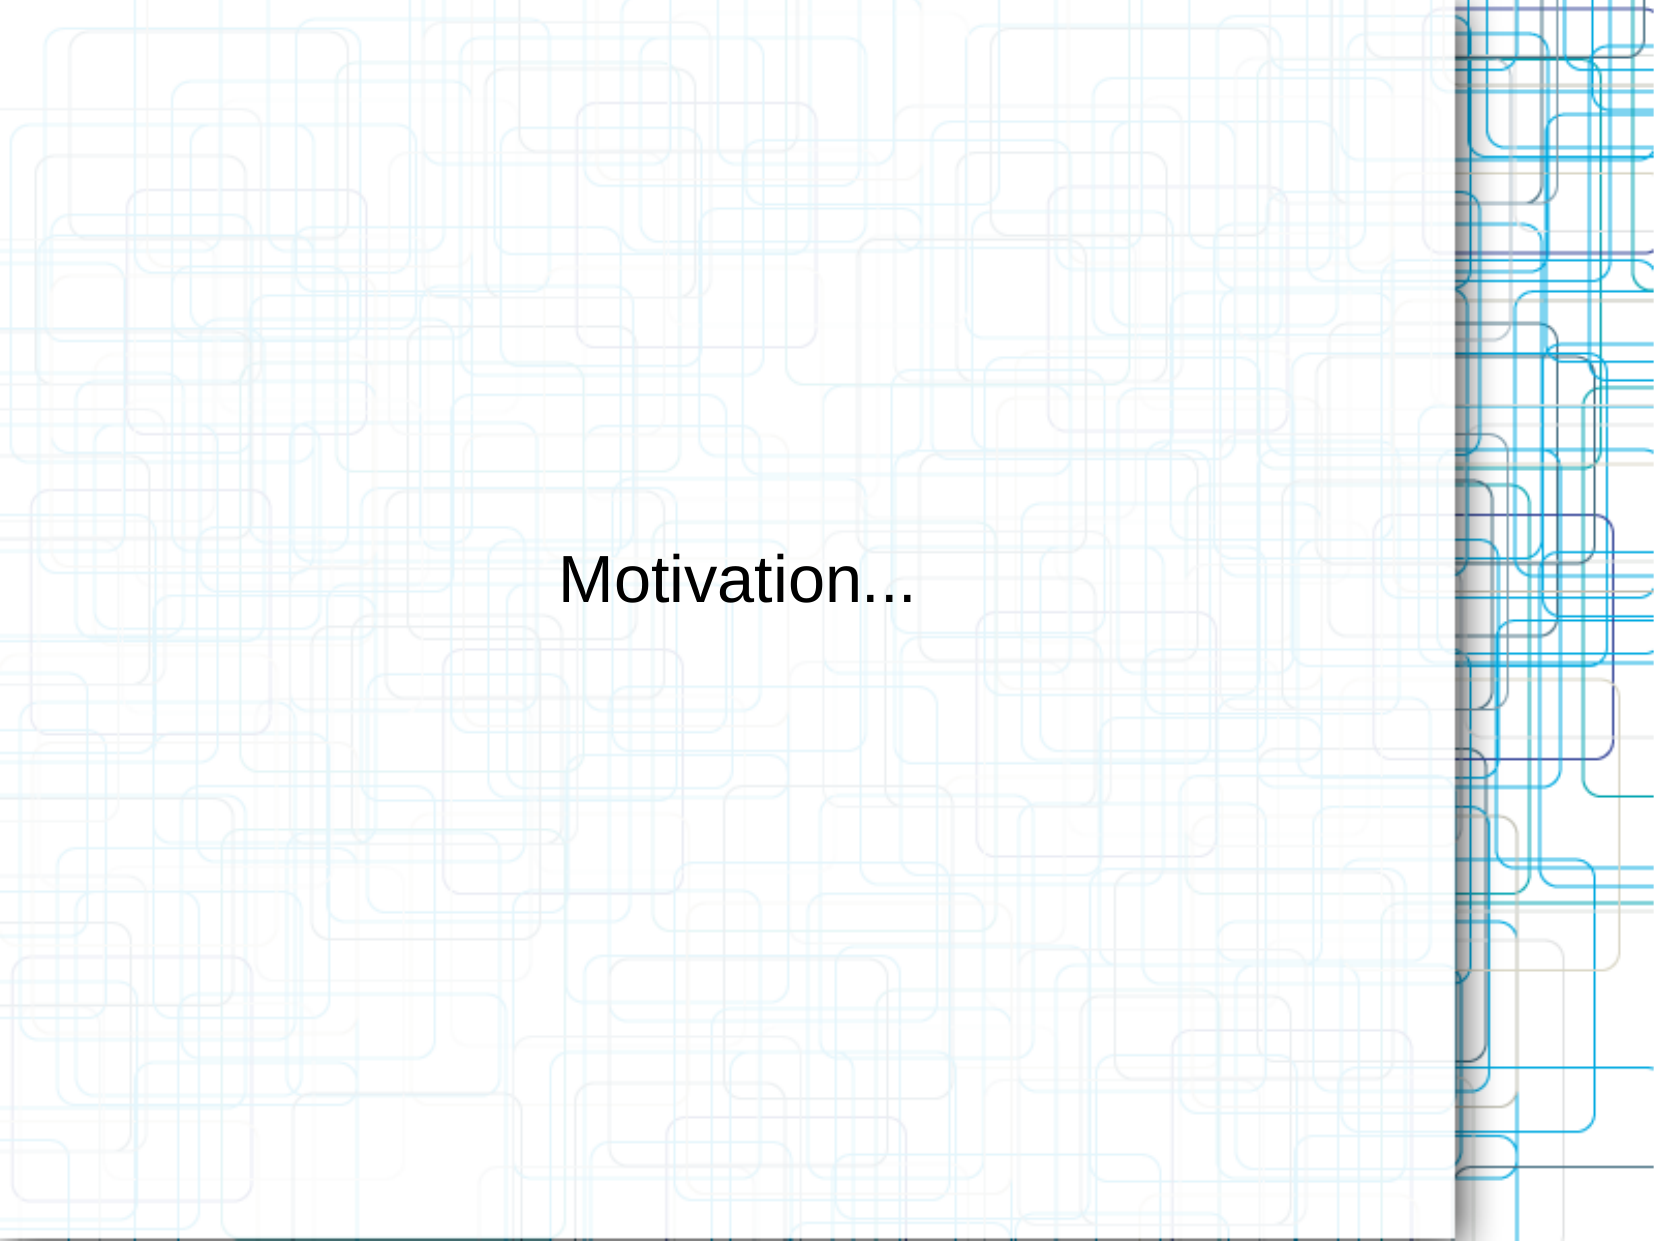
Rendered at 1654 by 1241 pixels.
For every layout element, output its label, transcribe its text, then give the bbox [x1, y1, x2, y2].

subtitle Motivation... [59, 56, 1418, 1102]
picture [0, 0, 1654, 1241]
